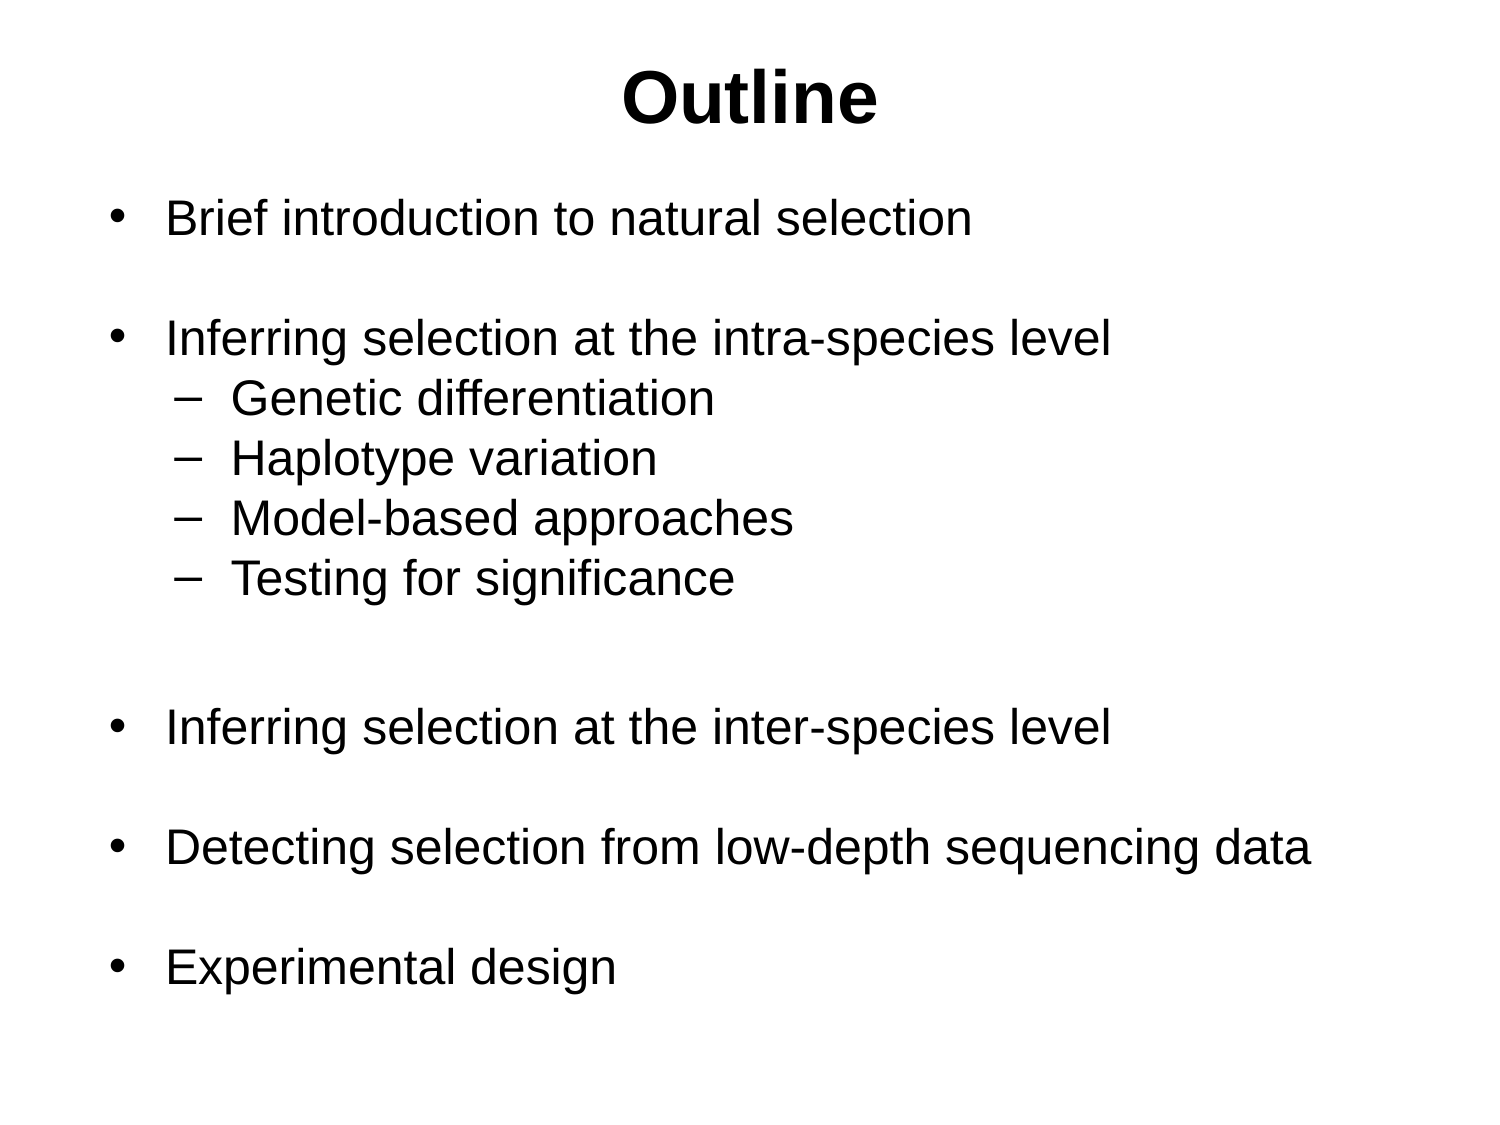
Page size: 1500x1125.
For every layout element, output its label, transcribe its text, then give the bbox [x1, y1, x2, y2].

title Outline [75, 0, 1425, 170]
list Brief introduction to natural selection Inferring selection at the intra-species level Genetic differentiation Haplotype variation Model-based approaches Testing for significance Inferring selection at the inter-species level Detecting selection from low-depth sequencing data Experimental design [75, 170, 1425, 554]
